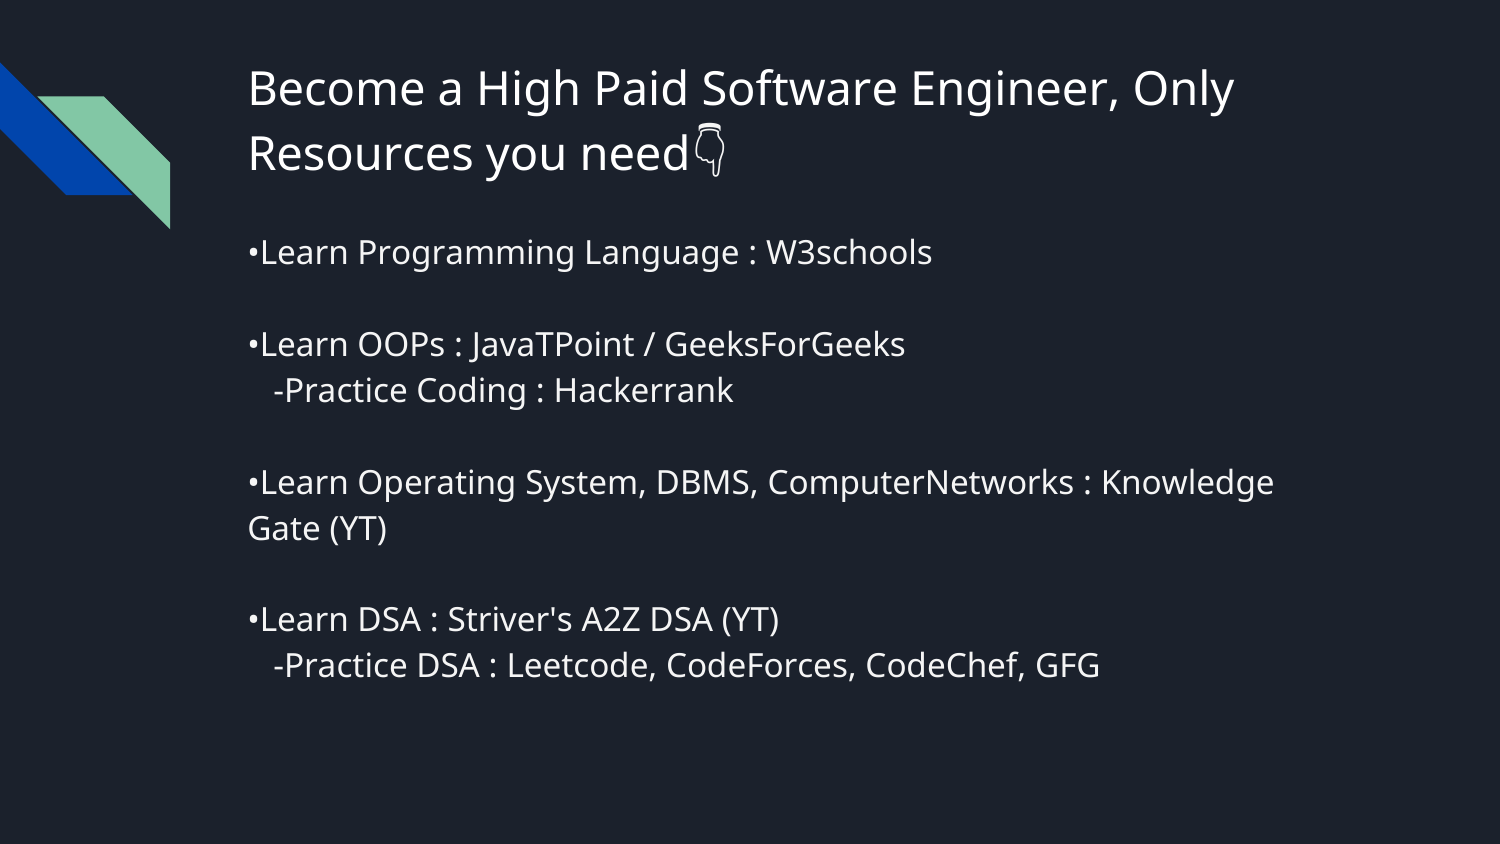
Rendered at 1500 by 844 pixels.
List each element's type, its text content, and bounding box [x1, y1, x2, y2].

list Become a High Paid Software Engineer, Only Resources you need👇 •Learn Programming Language : W3schools •Learn OOPs : JavaTPoint / GeeksForGeeks -Practice Coding : Hackerrank •Learn Operating System, DBMS, ComputerNetworks : Knowledge Gate (YT) •Learn DSA : Striver's A2Z DSA (YT) -Practice DSA : Leetcode, CodeForces, CodeChef, GFG [187, 34, 1342, 788]
